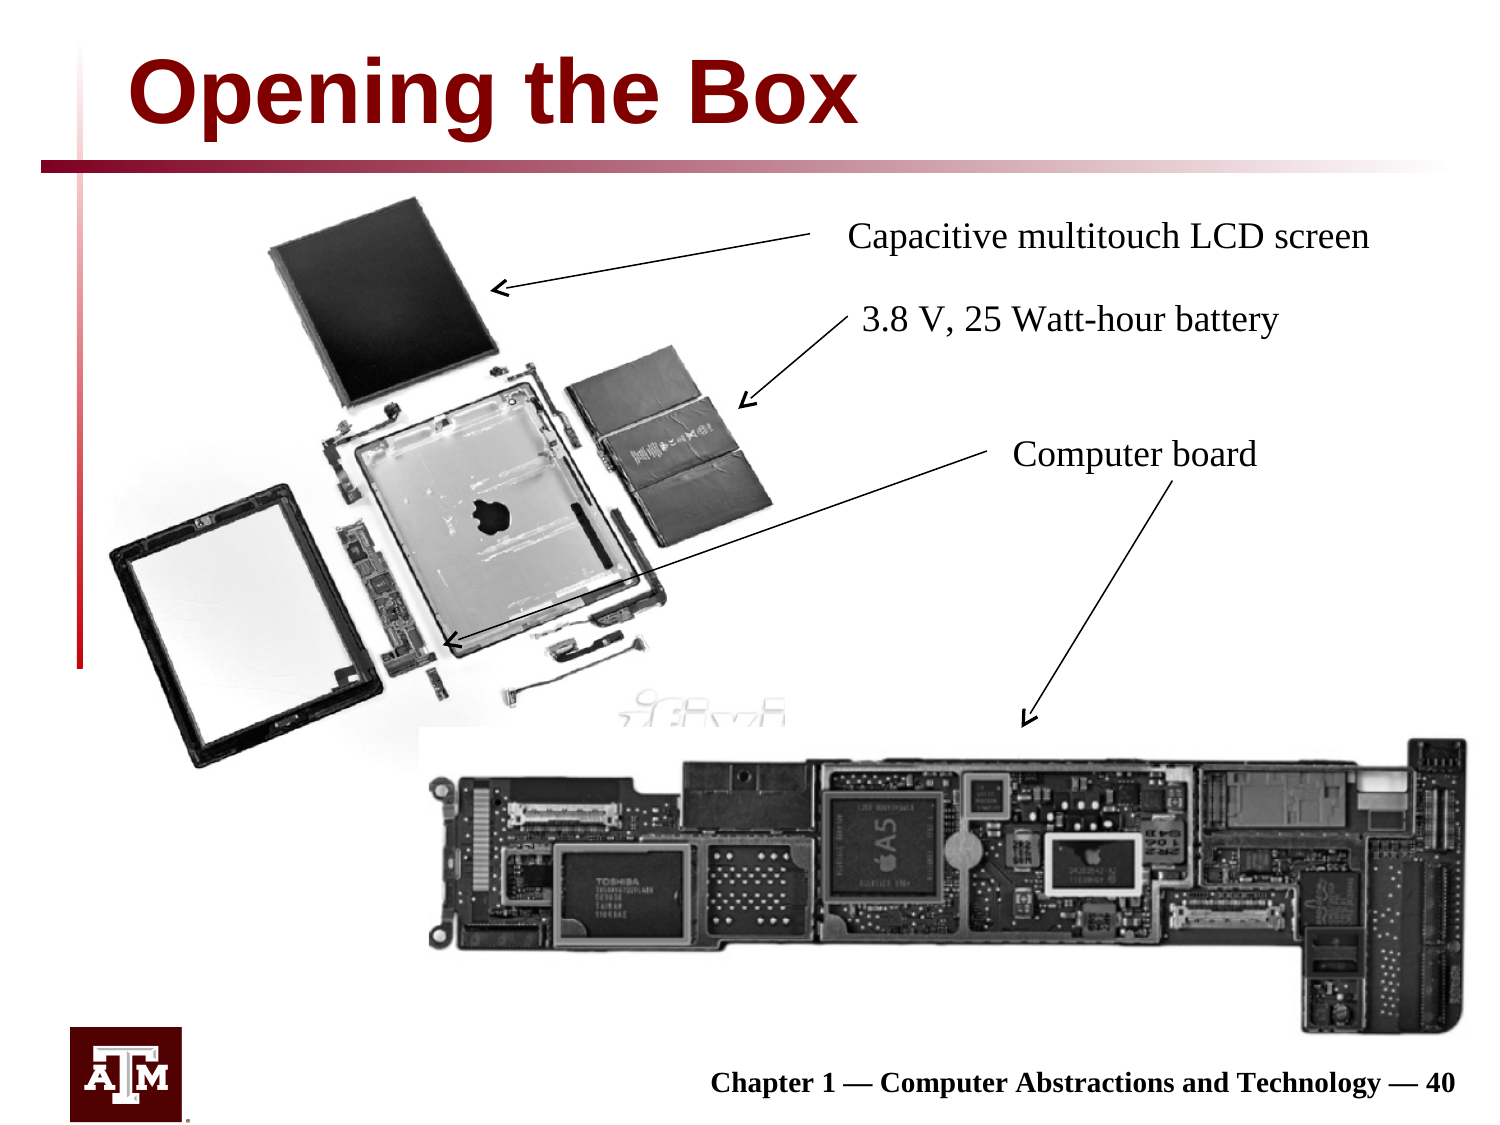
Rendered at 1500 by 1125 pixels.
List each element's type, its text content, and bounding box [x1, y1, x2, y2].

picture [100, 186, 1483, 1050]
text_box Capacitive multitouch LCD screen [832, 203, 1483, 265]
title Opening the Box [112, 23, 1468, 149]
picture [60, 1023, 196, 1125]
text_box Chapter 1 — Computer Abstractions and Technology — <number> [277, 1046, 1471, 1106]
text_box 3.8 V, 25 Watt-hour battery [847, 286, 1497, 347]
text_box Computer board [997, 420, 1347, 482]
